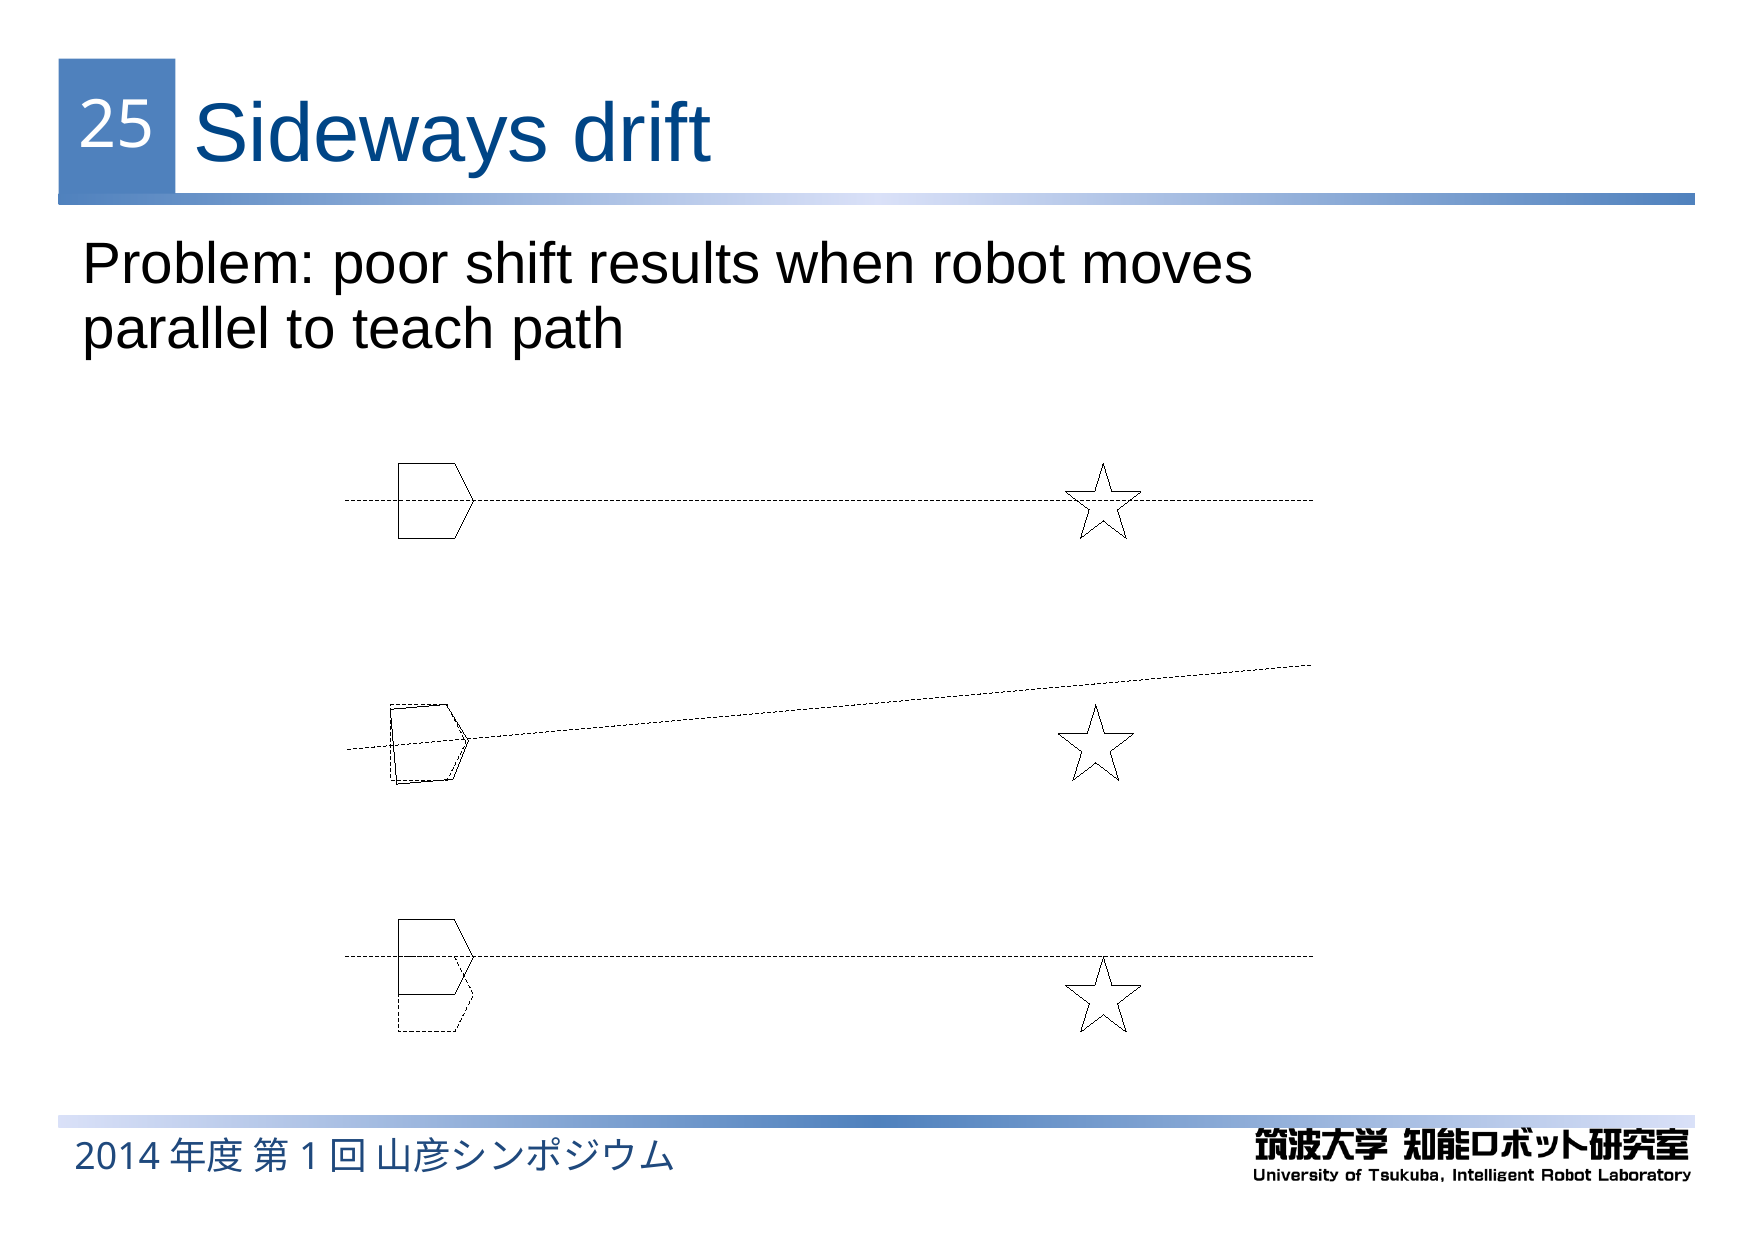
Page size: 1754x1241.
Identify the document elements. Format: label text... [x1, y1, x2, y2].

picture [1252, 1127, 1691, 1182]
title Sideways drift [193, 61, 1651, 205]
text_box Problem: poor shift results when robot moves parallel to teach path [68, 223, 1270, 369]
